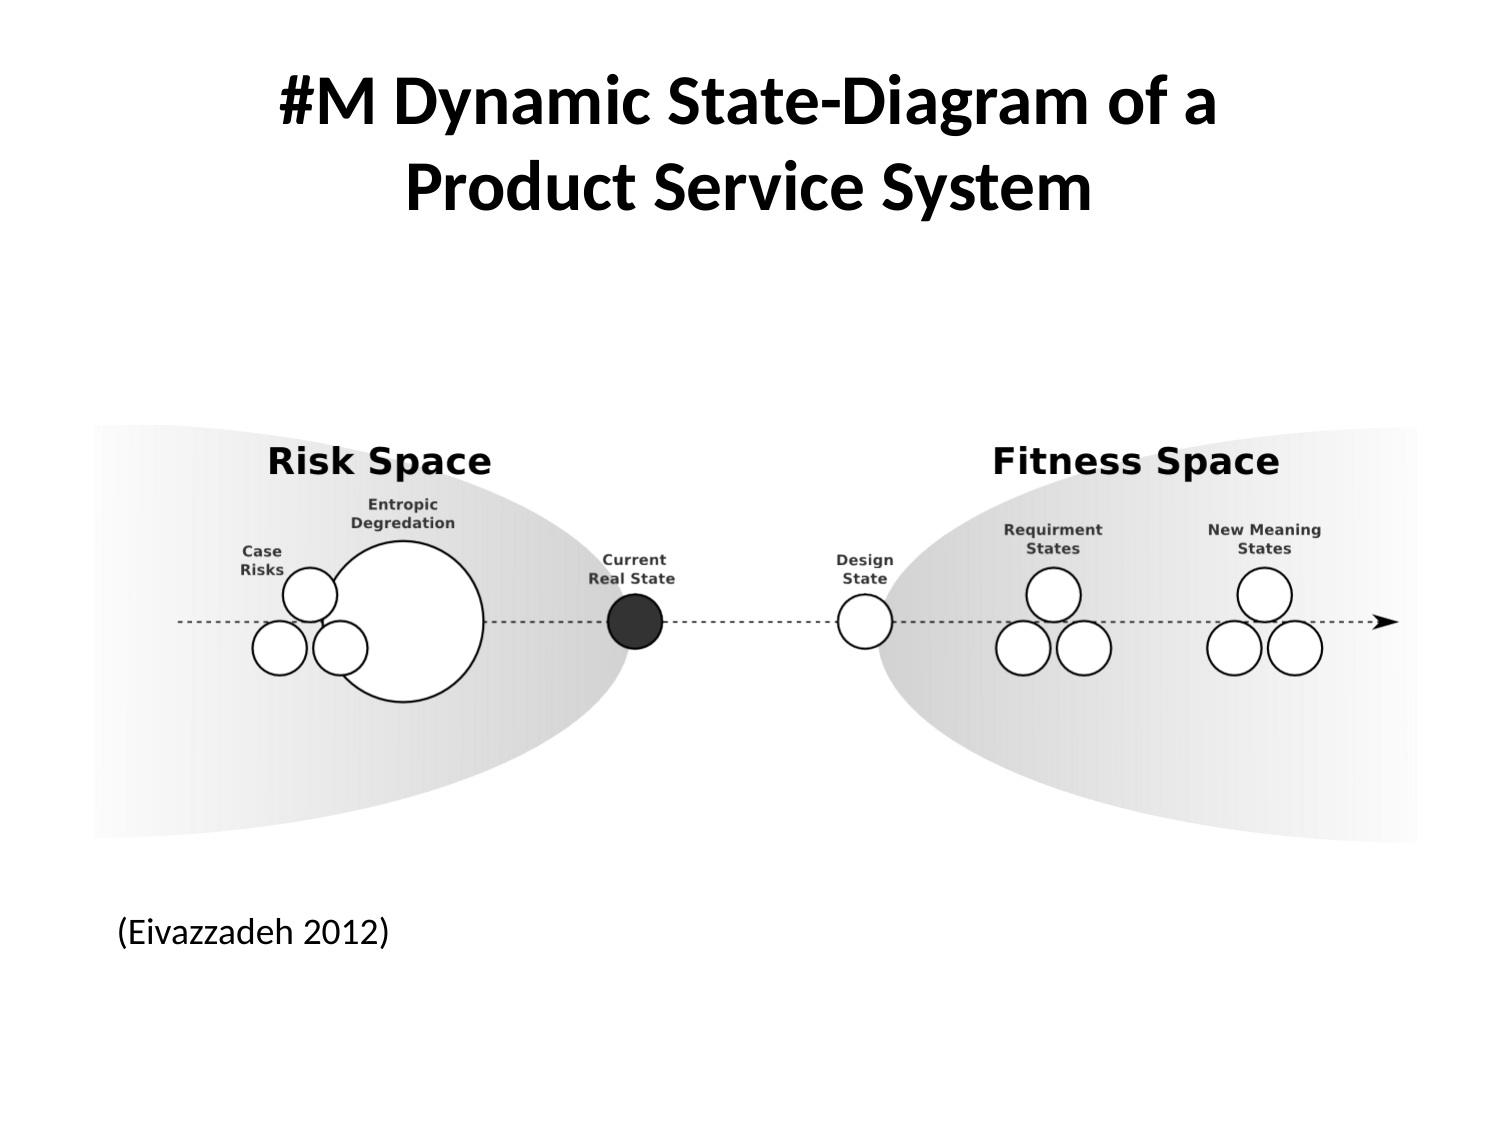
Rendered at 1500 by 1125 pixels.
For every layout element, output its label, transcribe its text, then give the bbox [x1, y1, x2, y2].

picture [83, 425, 1417, 843]
text_box (Eivazzadeh 2012) [101, 899, 405, 960]
title #M Dynamic State-Diagram of a Product Service System [75, 45, 1425, 233]
